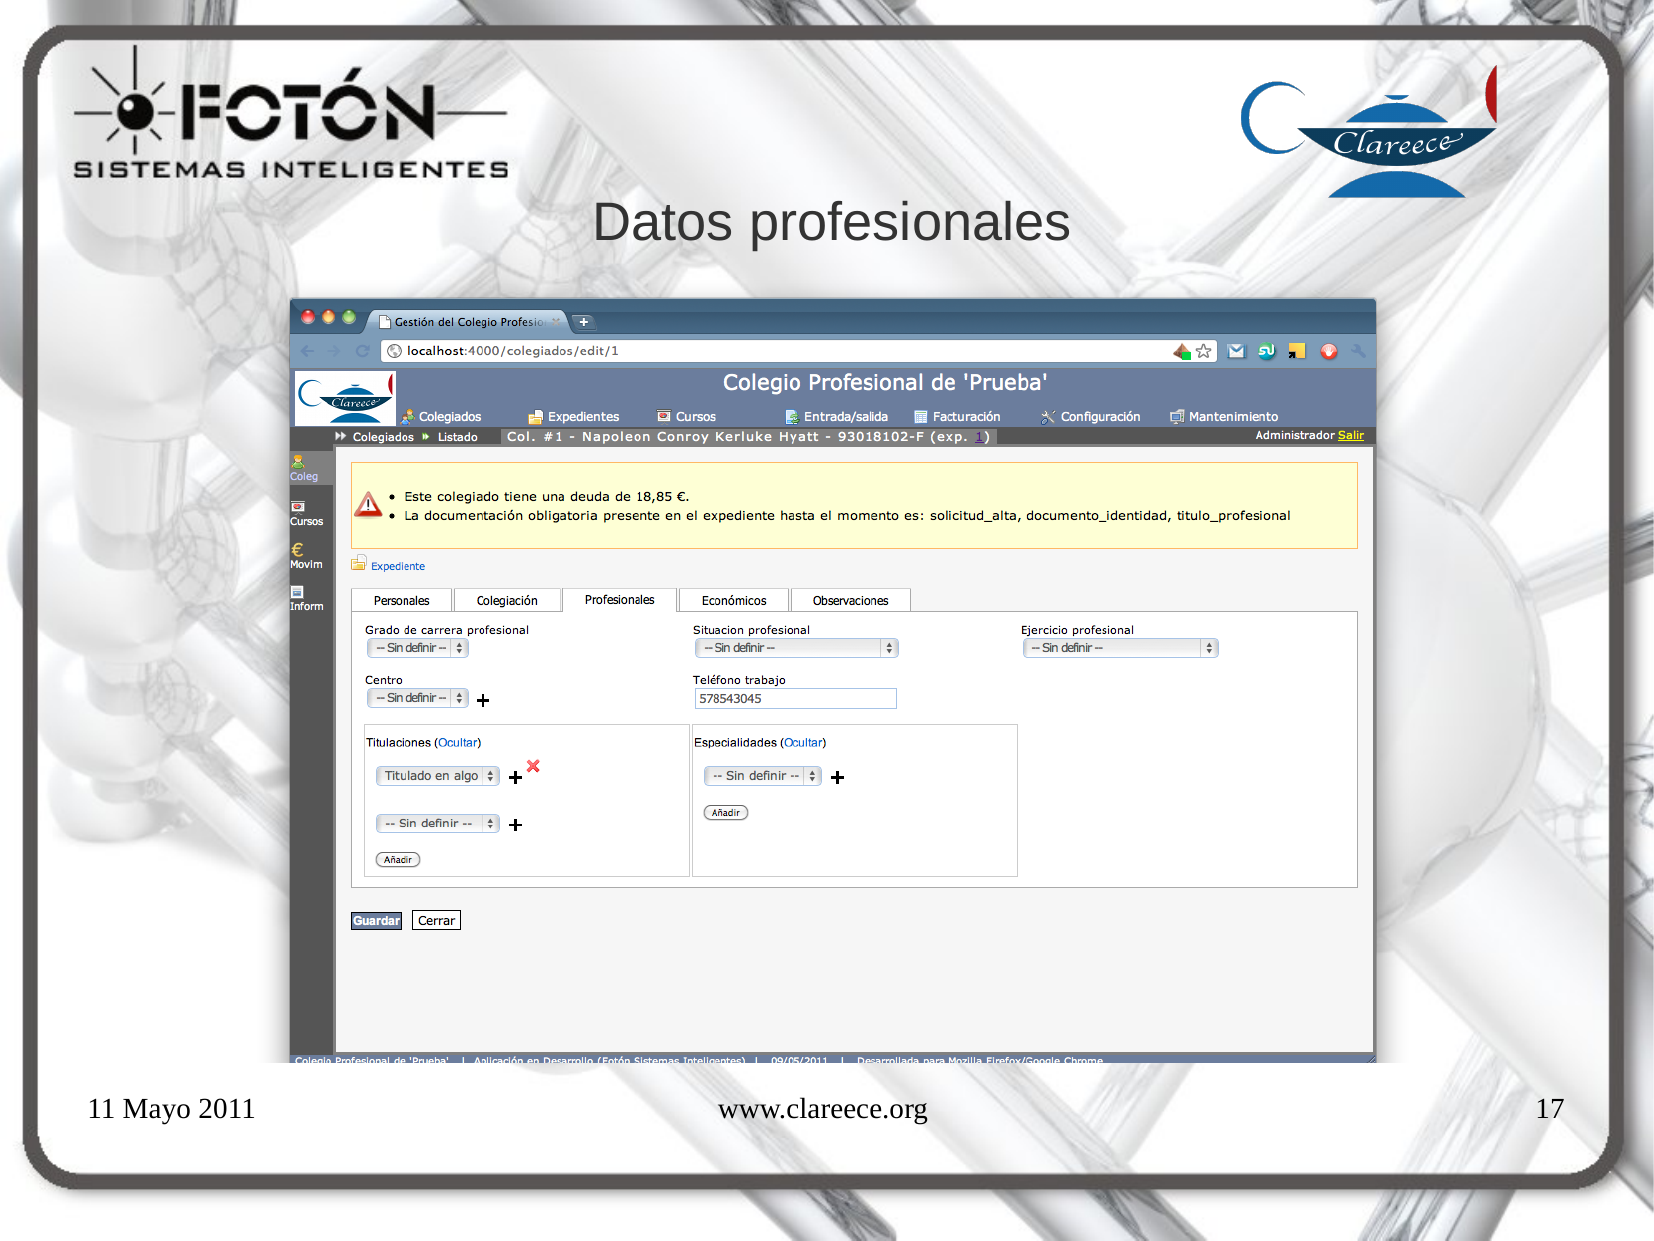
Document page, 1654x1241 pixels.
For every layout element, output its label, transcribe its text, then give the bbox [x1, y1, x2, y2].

picture [0, 0, 1654, 1241]
title Datos profesionales [88, 177, 1577, 266]
